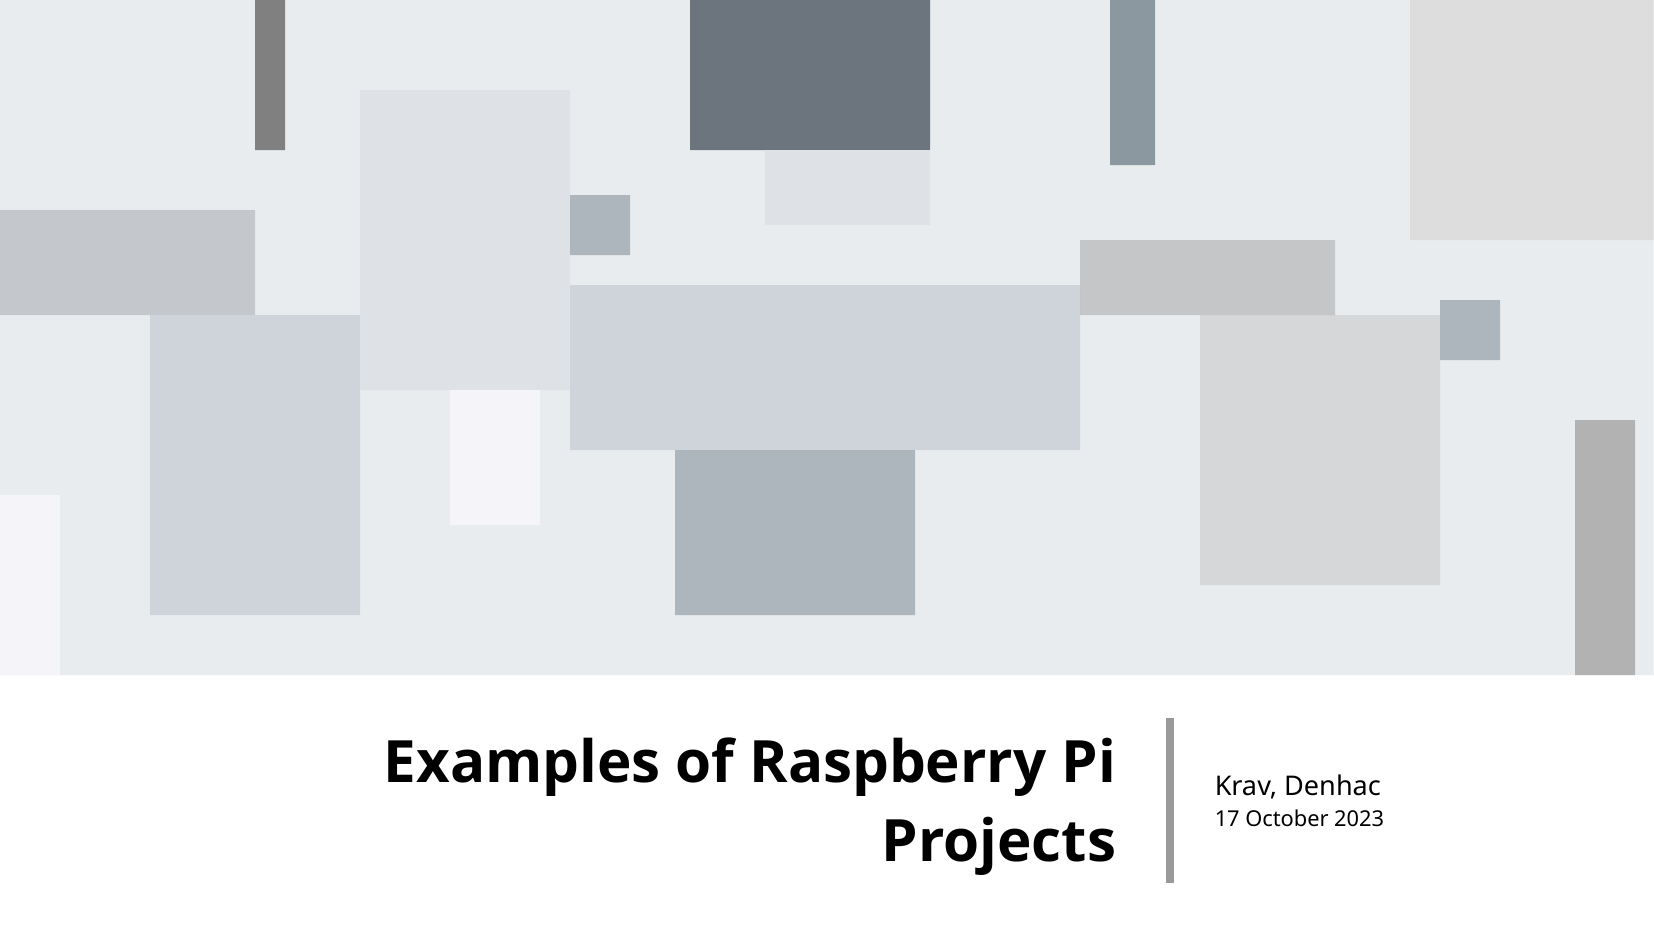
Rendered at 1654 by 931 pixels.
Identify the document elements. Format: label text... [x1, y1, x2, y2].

text_box Krav, Denhac 17 October 2023 [1200, 759, 1591, 841]
text_box Examples of Raspberry Pi Projects [262, 712, 1131, 931]
